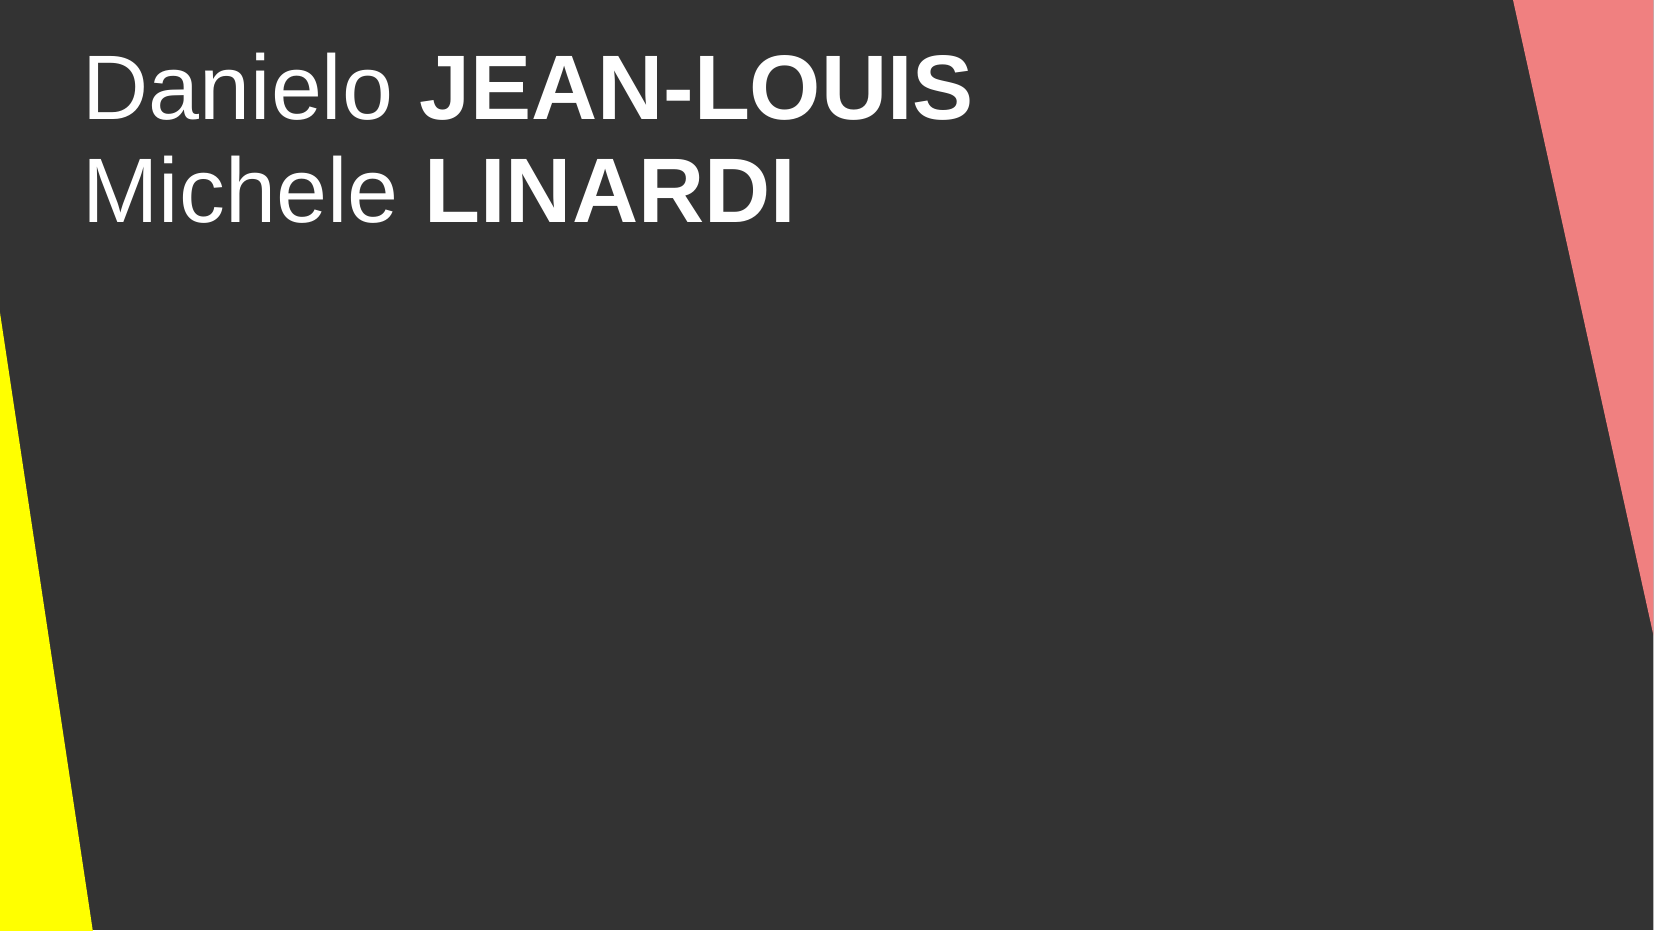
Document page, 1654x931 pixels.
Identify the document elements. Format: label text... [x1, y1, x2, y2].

text_box Danielo JEAN-LOUIS Michele LINARDI [82, 36, 1571, 758]
text_box [0, 312, 93, 931]
text_box [1513, 0, 1654, 638]
